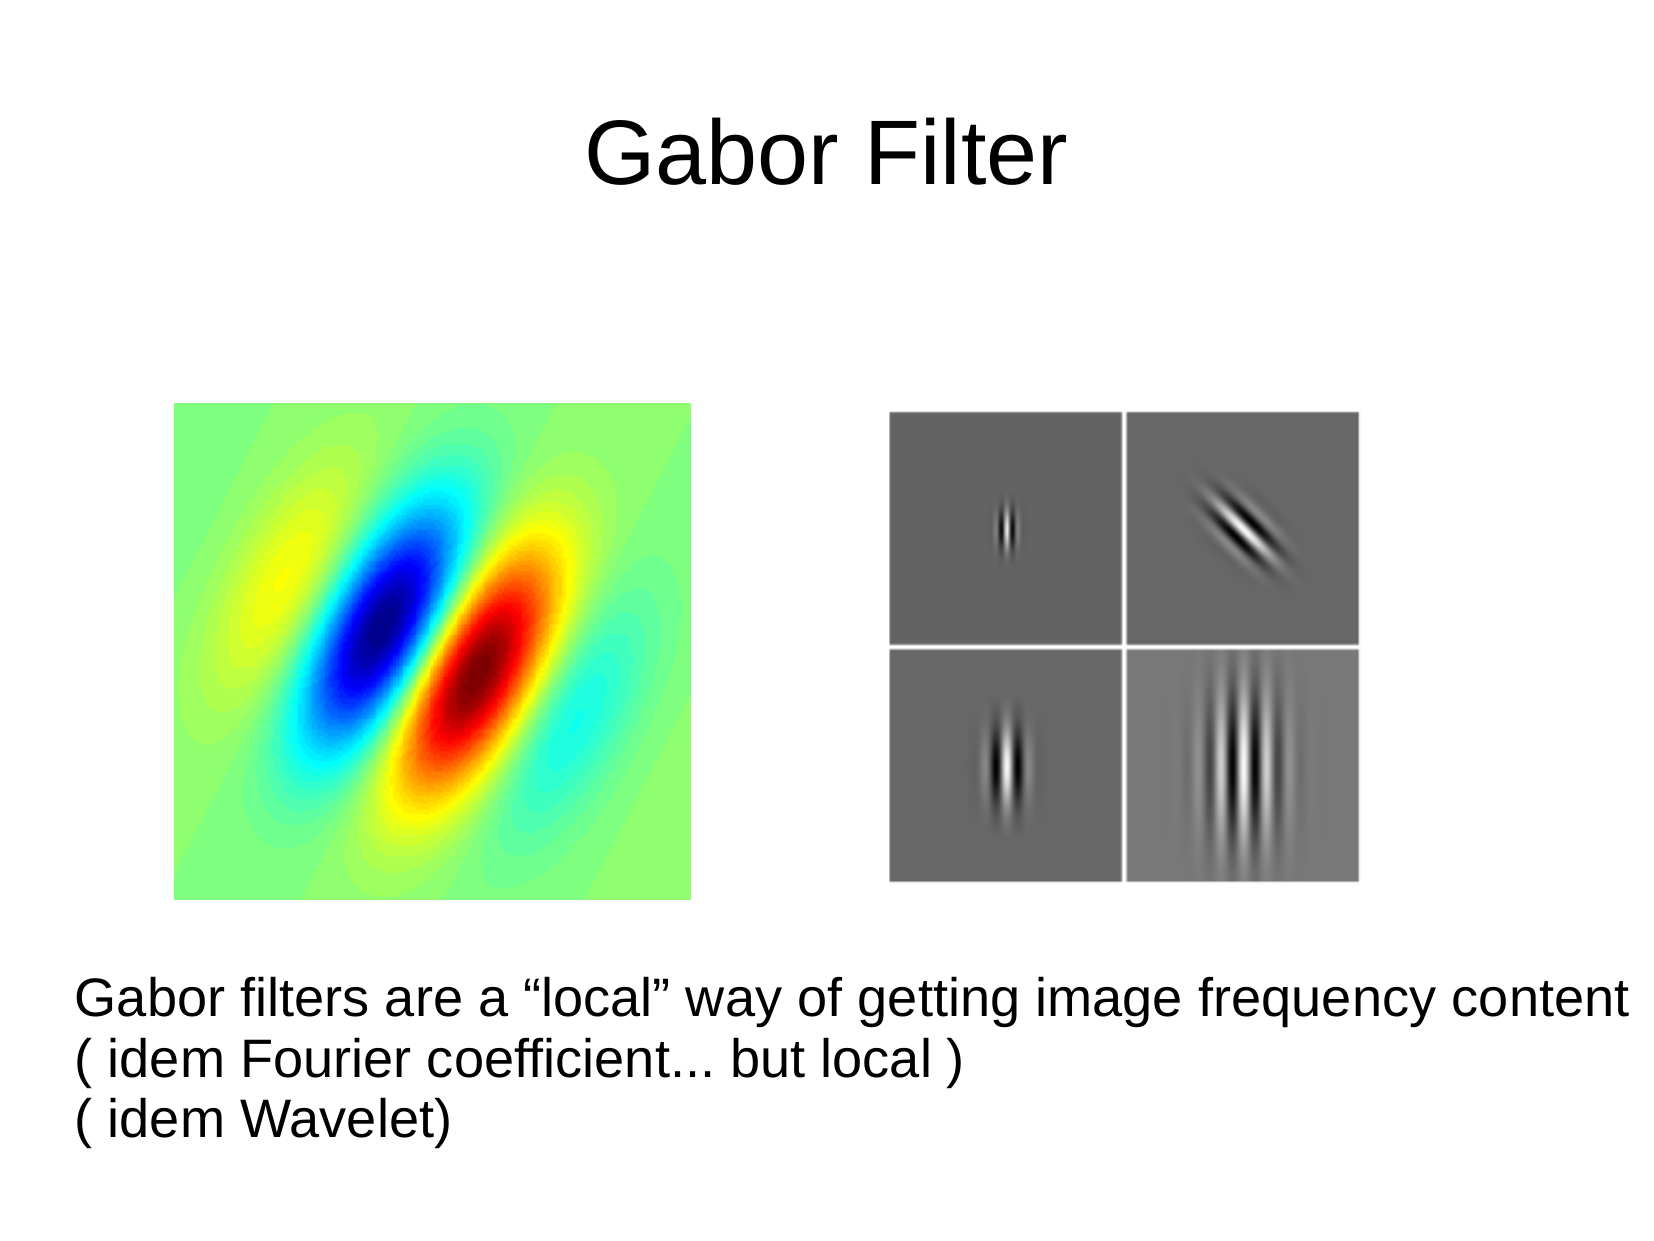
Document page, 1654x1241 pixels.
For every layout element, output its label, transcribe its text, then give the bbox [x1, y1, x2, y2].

text_box Gabor filters are a “local” way of getting image frequency content ( idem Fourier coefficient... but local ) ( idem Wavelet) [60, 960, 1654, 1186]
picture [174, 403, 691, 901]
title Gabor Filter [82, 49, 1571, 257]
picture [885, 406, 1362, 886]
